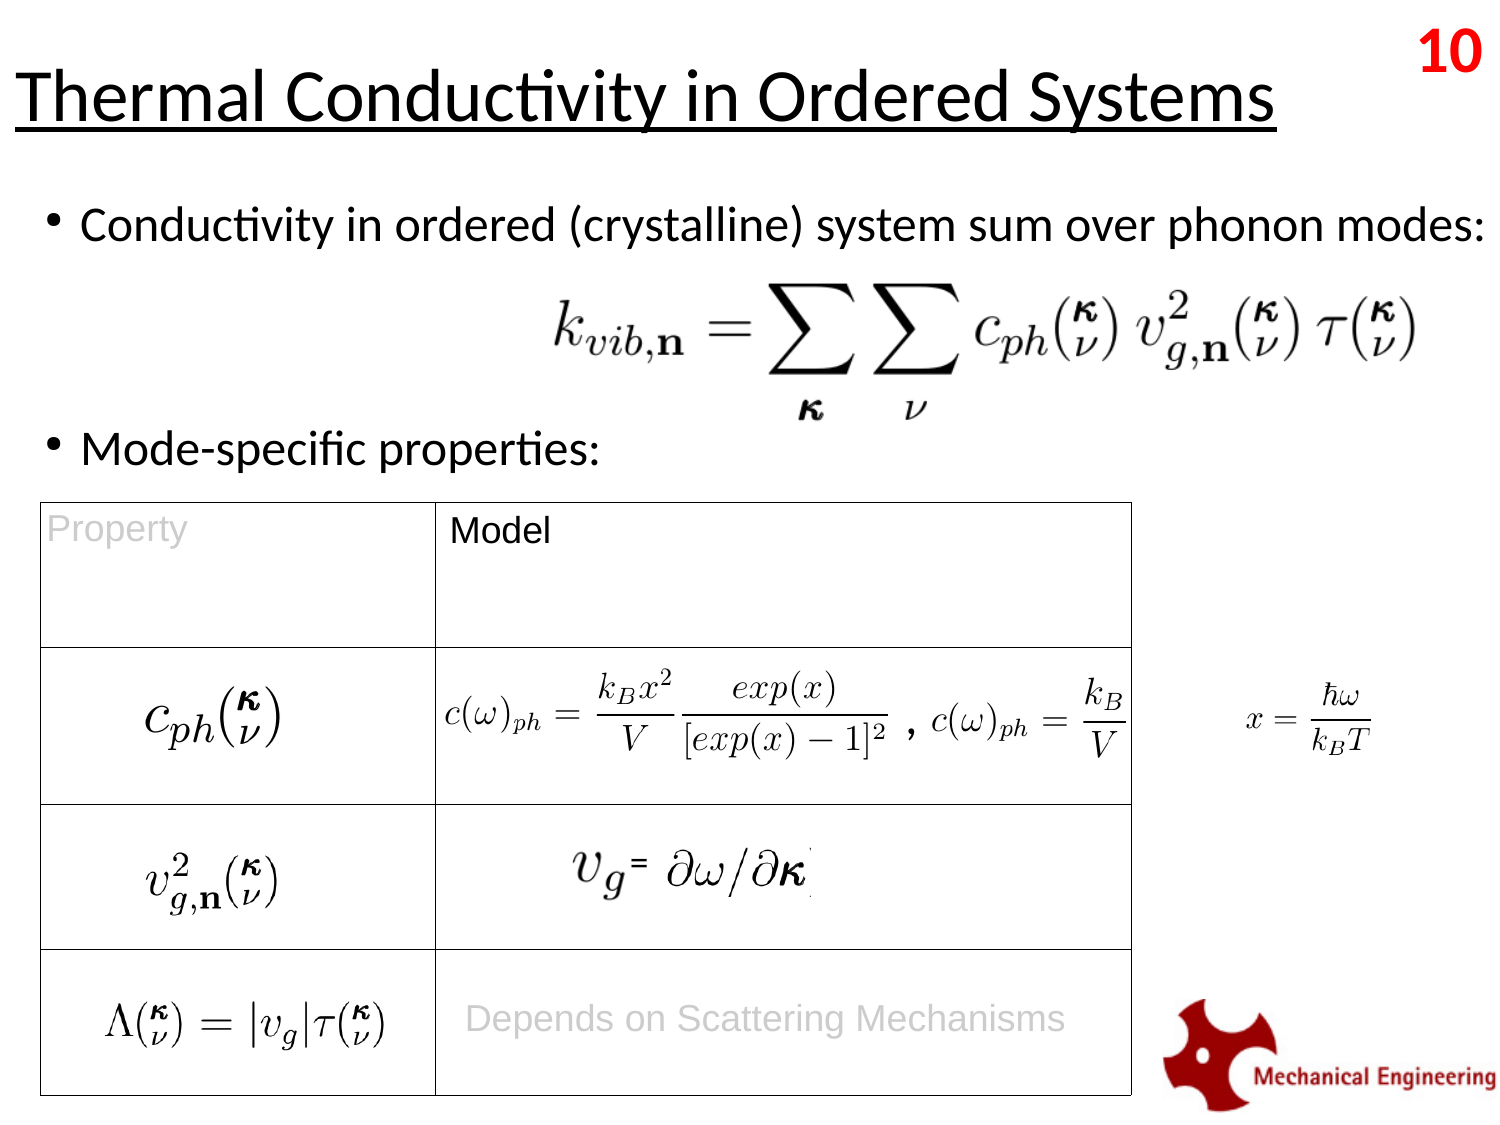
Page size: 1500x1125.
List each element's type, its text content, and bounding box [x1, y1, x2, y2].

table_header Model [436, 503, 1131, 647]
picture [135, 839, 286, 926]
picture [444, 660, 895, 770]
table_cell [41, 805, 435, 949]
table_cell [436, 805, 1131, 949]
text_box Depends on Scattering Mechanisms [450, 990, 1147, 1047]
picture [135, 674, 286, 766]
picture [1162, 999, 1497, 1113]
text_box 10 [1401, 0, 1499, 93]
picture [917, 667, 1126, 766]
table_cell [41, 950, 435, 1095]
table_header Property [41, 503, 435, 647]
text_box Conductivity in ordered (crystalline) system sum over phonon modes: [30, 183, 1500, 259]
text_box = [615, 840, 676, 944]
table_cell [41, 648, 435, 804]
text_box Mode-specific properties: [30, 408, 1500, 483]
table_cell [436, 950, 1131, 1095]
text_box , [855, 690, 946, 764]
picture [525, 259, 1426, 408]
picture [570, 844, 615, 909]
picture [660, 839, 811, 897]
picture [90, 989, 391, 1059]
title Thermal Conductivity in Ordered Systems [0, 0, 1351, 186]
picture [1230, 677, 1381, 766]
table_cell [436, 648, 1131, 804]
